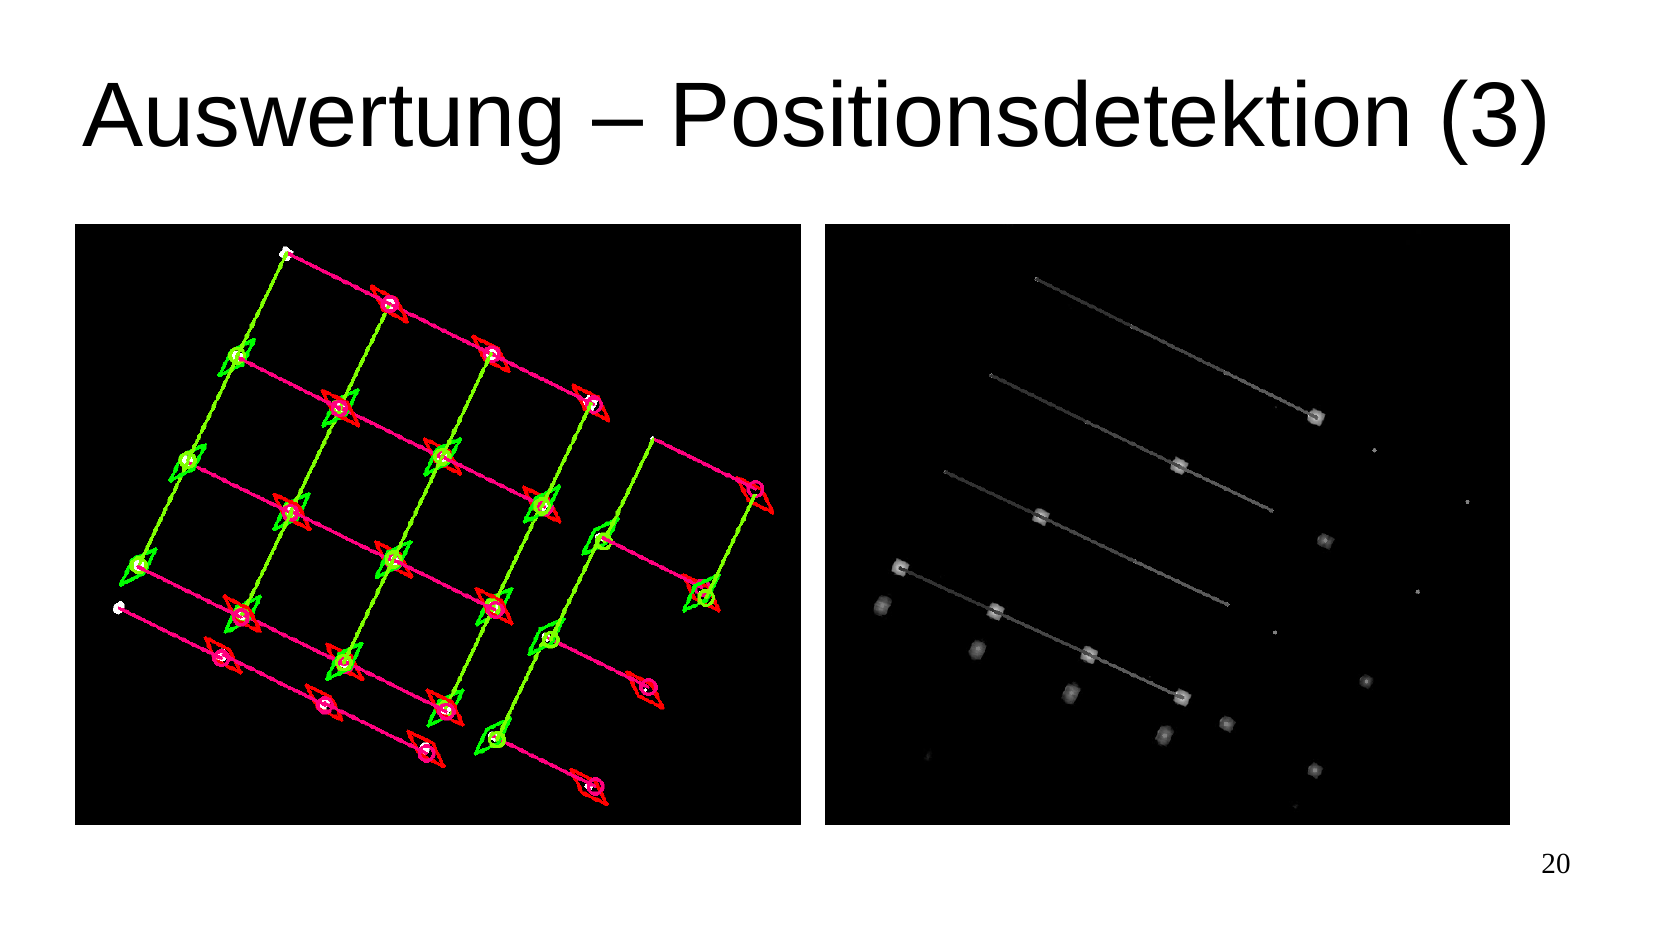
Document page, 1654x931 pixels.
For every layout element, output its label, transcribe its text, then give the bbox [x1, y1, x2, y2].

picture [825, 224, 1510, 826]
title Auswertung – Positionsdetektion (3) [82, 37, 1571, 193]
picture [75, 224, 801, 826]
